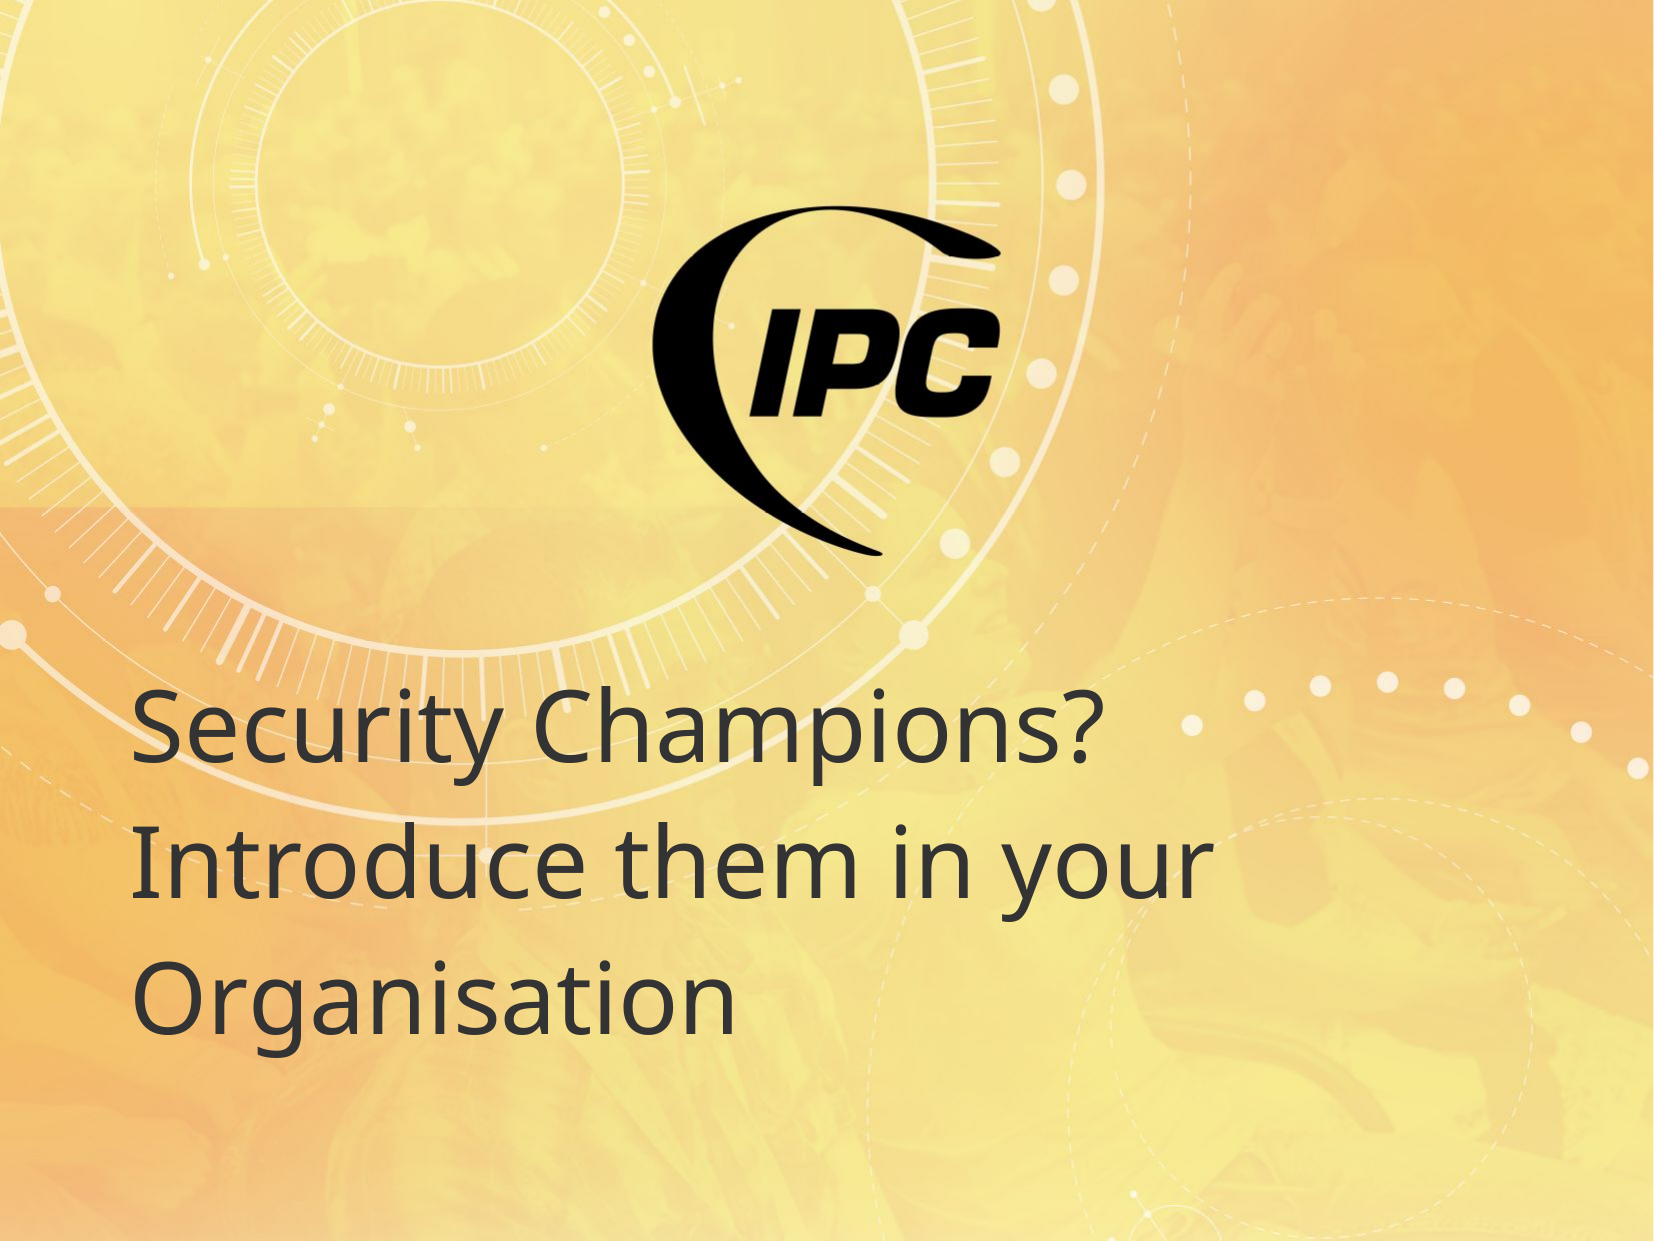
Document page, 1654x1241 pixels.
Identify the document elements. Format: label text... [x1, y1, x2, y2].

title Security Champions? Introduce them in your Organisation [129, 553, 1536, 1030]
picture [0, 0, 1654, 1241]
